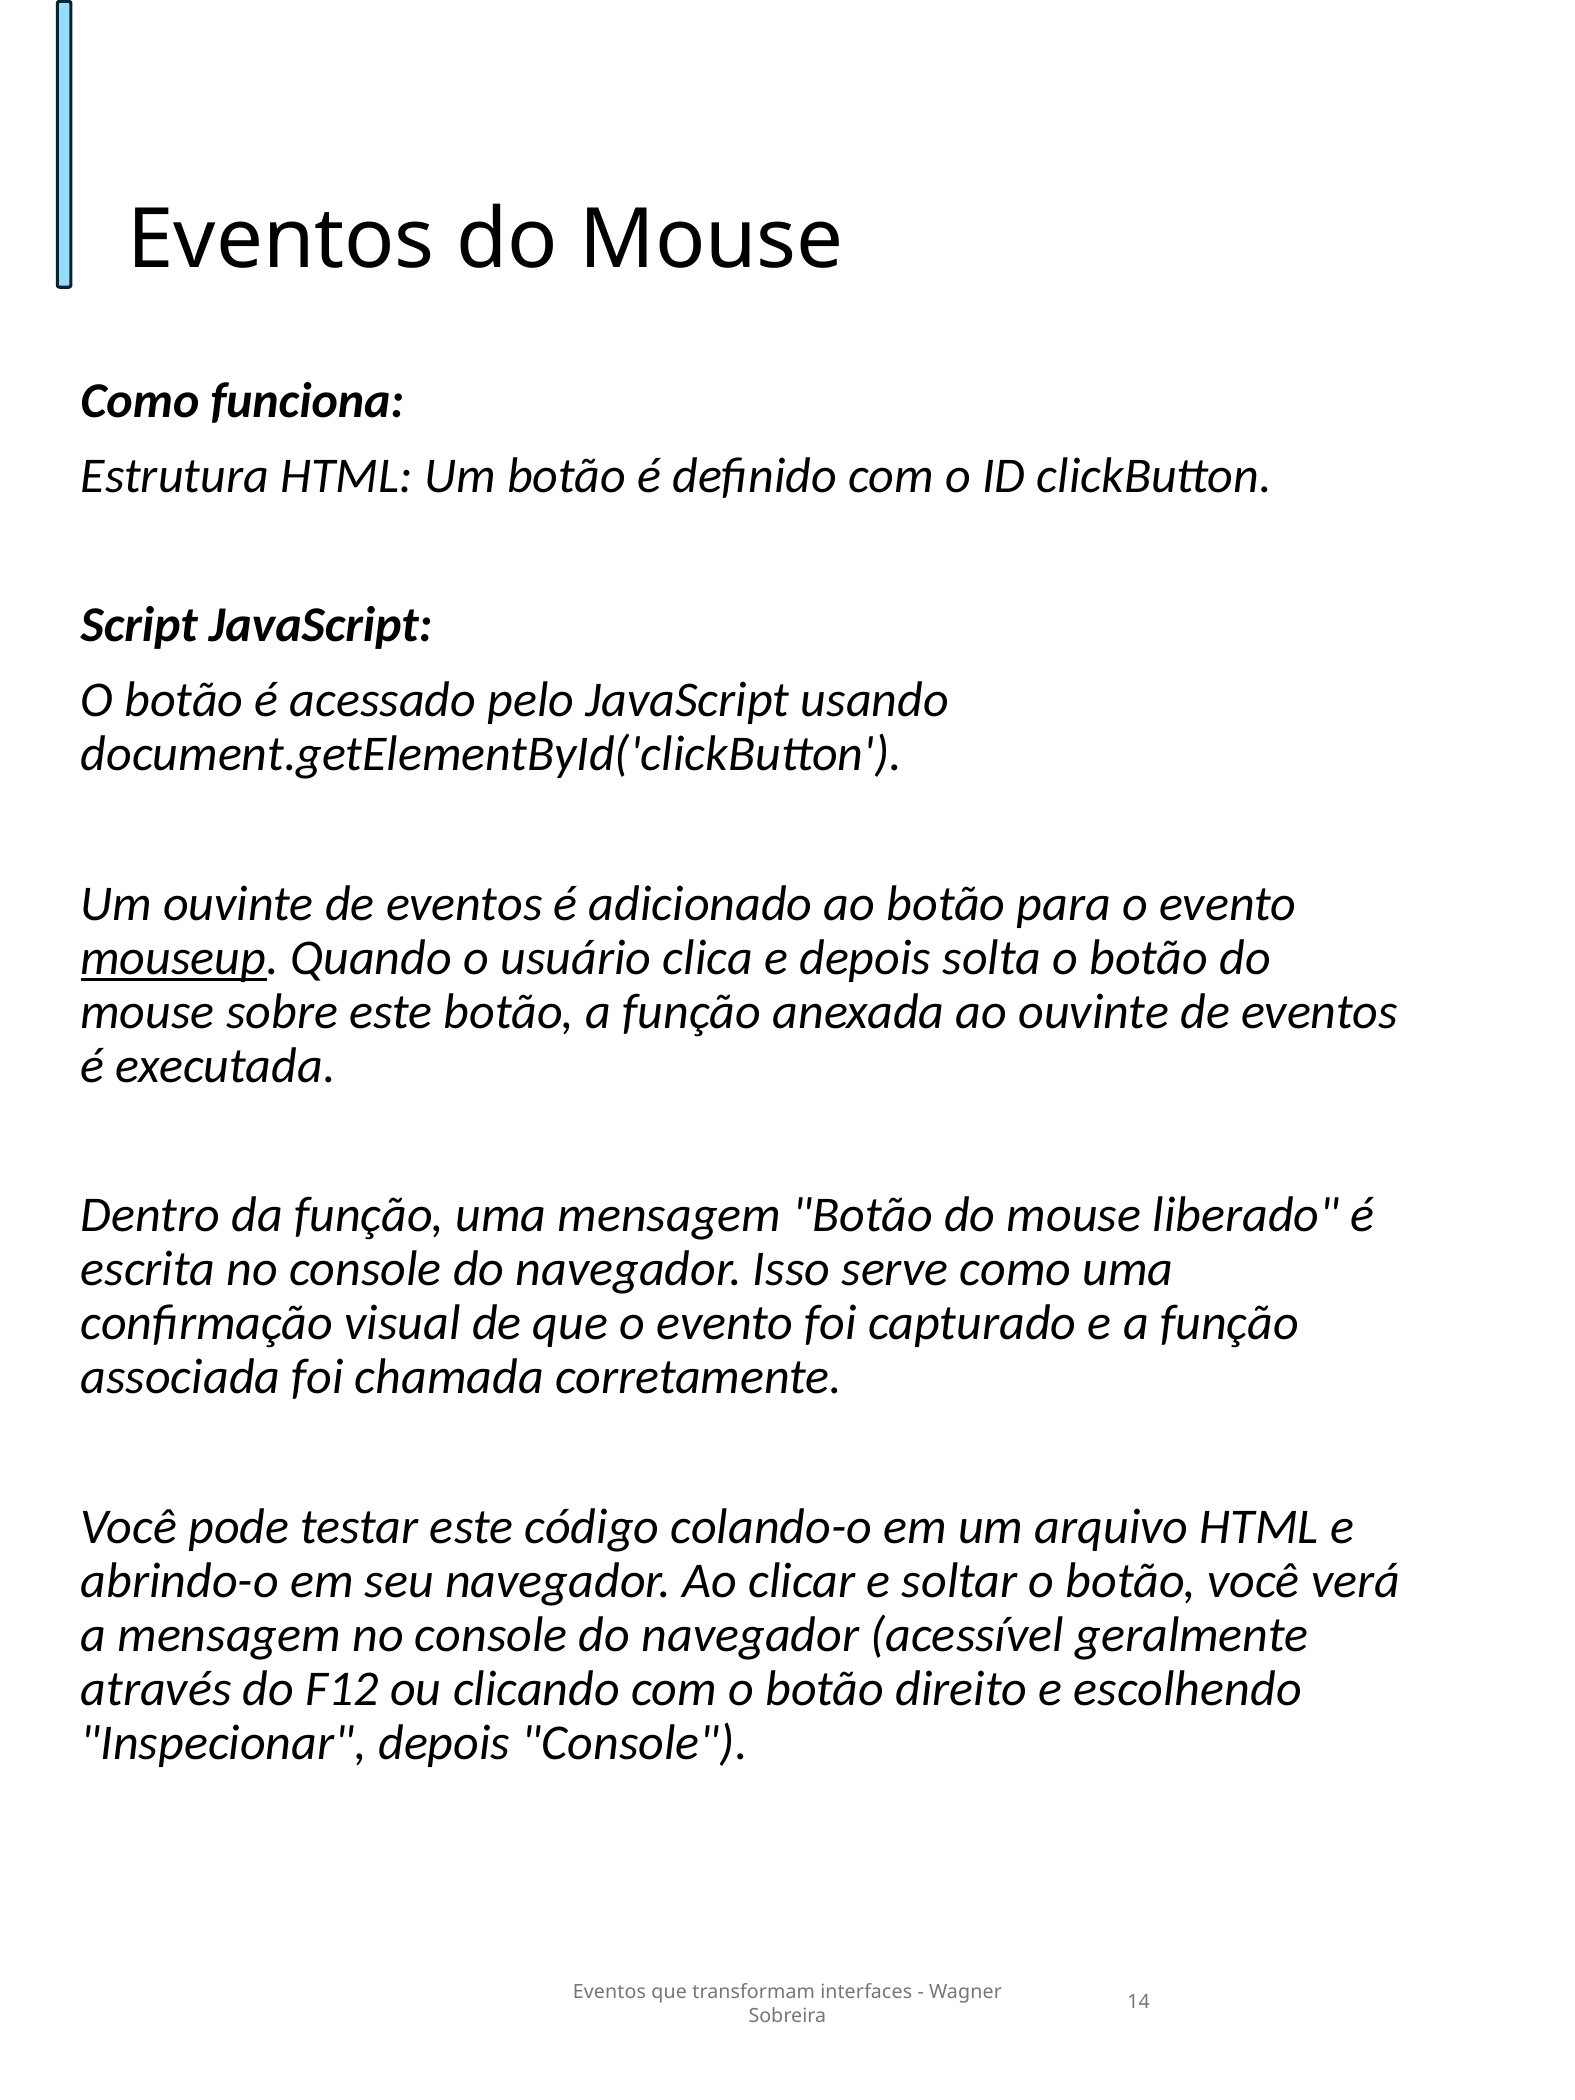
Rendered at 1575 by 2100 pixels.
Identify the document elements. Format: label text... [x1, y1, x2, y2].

text_box Como funciona: Estrutura HTML: Um botão é definido com o ID clickButton. Script JavaScript: O botão é acessado pelo JavaScript usando document.getElementById('clickButton'). Um ouvinte de eventos é adicionado ao botão para o evento mouseup. Quando o usuário clica e depois solta o botão do mouse sobre este botão, a função anexada ao ouvinte de eventos é executada. Dentro da função, uma mensagem "Botão do mouse liberado" é escrita no console do navegador. Isso serve como uma confirmação visual de que o evento foi capturado e a função associada foi chamada corretamente. Você pode testar este código colando-o em um arquivo HTML e abrindo-o em seu navegador. Ao clicar e soltar o botão, você verá a mensagem no console do navegador (acessível geralmente através do F12 ou clicando com o botão direito e escolhendo "Inspecionar", depois "Console"). [65, 366, 1431, 1807]
footer Eventos que transformam interfaces - Wagner Sobreira [521, 1946, 1054, 2059]
text_box Eventos do Mouse [112, 188, 1477, 343]
slide_number 14 [1112, 1946, 1467, 2059]
text_box [57, 1, 71, 288]
